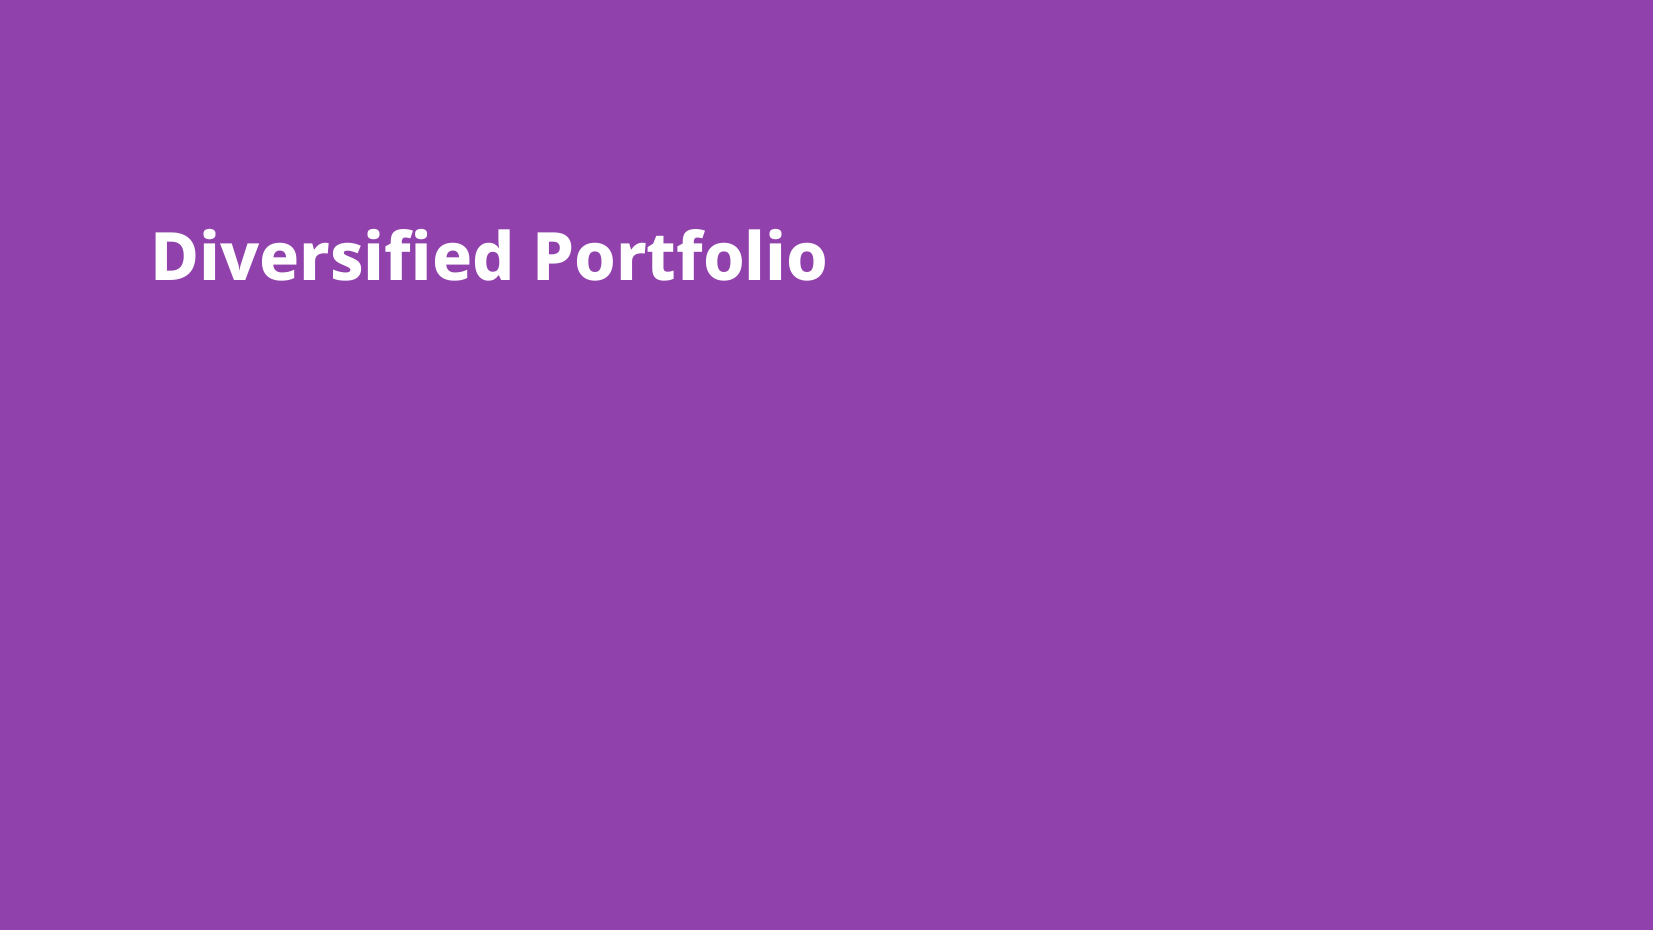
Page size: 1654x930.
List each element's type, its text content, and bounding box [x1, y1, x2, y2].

title Diversified Portfolio [150, 144, 1501, 301]
